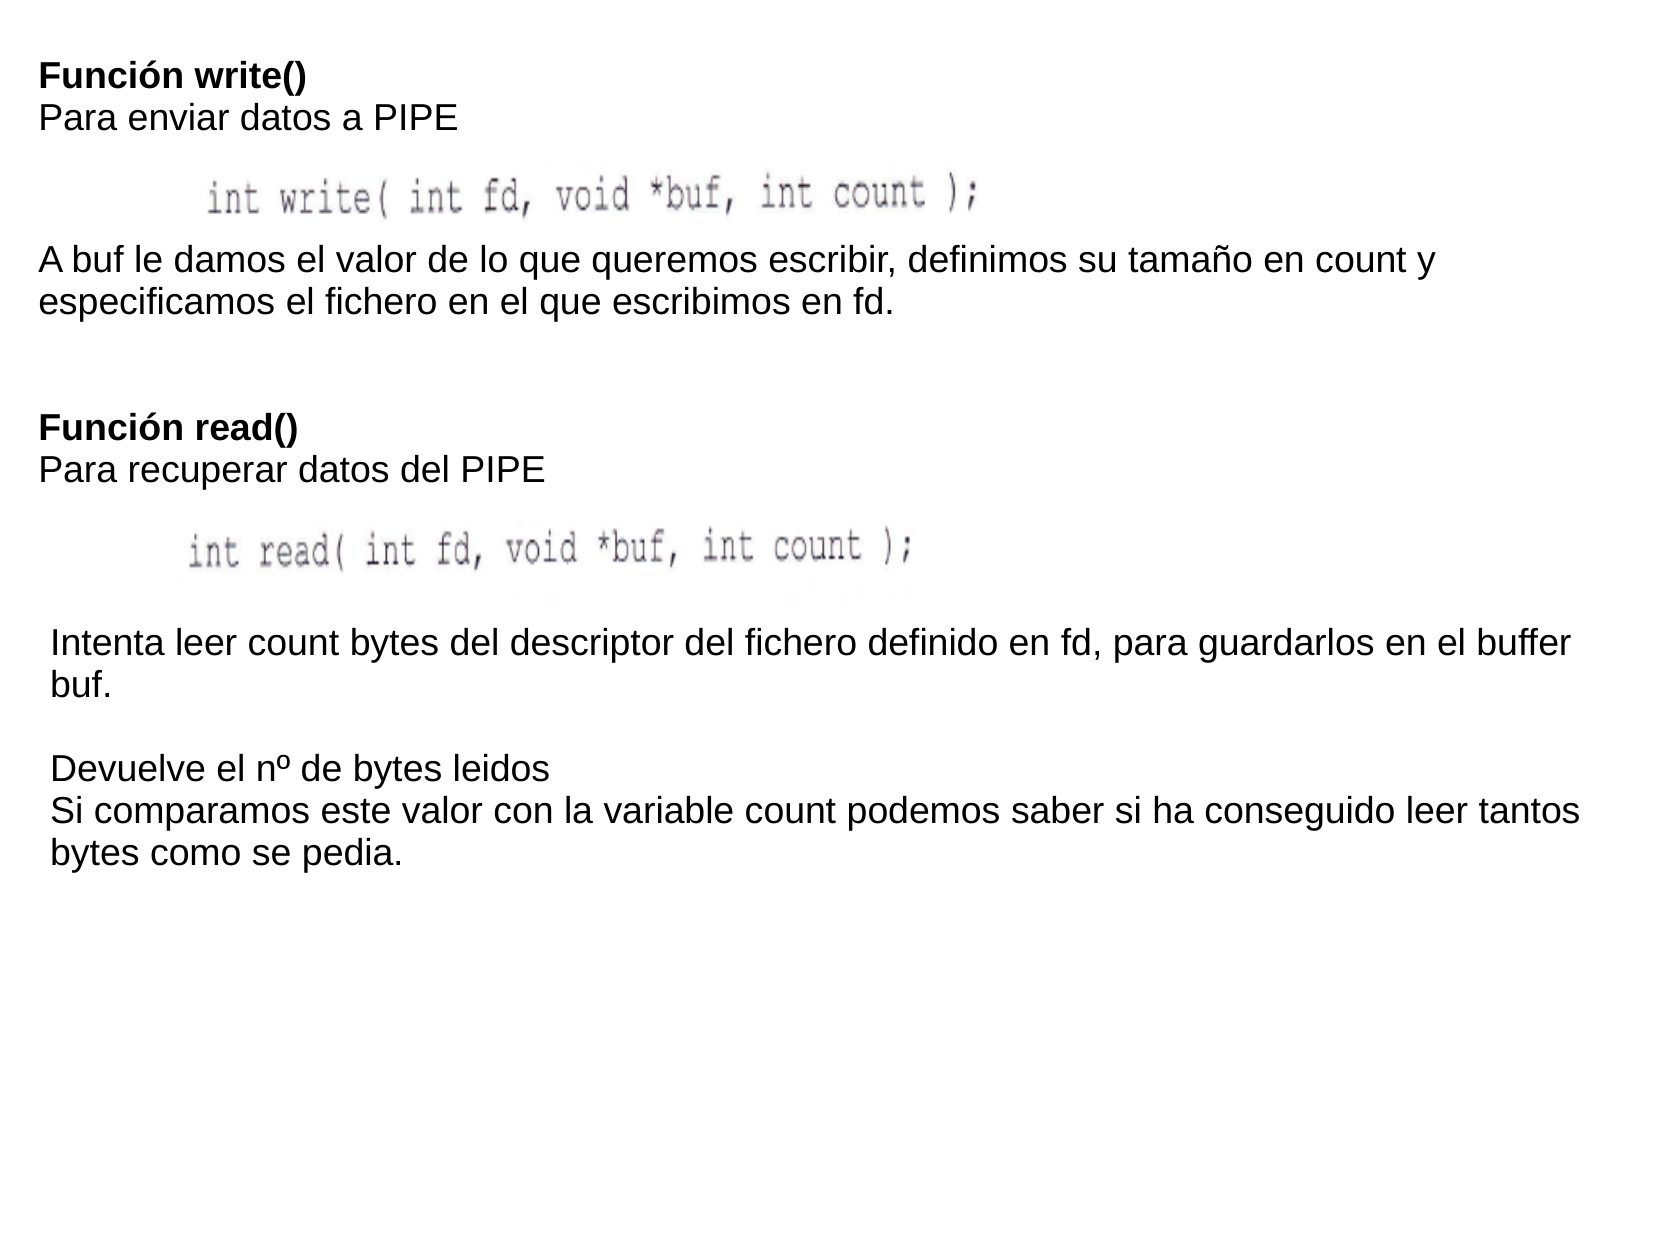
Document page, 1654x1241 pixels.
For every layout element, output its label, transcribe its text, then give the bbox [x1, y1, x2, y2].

text_box A buf le damos el valor de lo que queremos escribir, definimos su tamaño en count y especificamos el fichero en el que escribimos en fd. Función read() Para recuperar datos del PIPE [23, 231, 1607, 542]
picture [200, 165, 1004, 231]
text_box Función write() Para enviar datos a PIPE [23, 47, 1619, 232]
text_box Intenta leer count bytes del descriptor del fichero definido en fd, para guardarlos en el buffer buf. Devuelve el nº de bytes leidos Si comparamos este valor con la variable count podemos saber si ha conseguido leer tantos bytes como se pedia. [35, 614, 1619, 882]
picture [177, 519, 936, 603]
